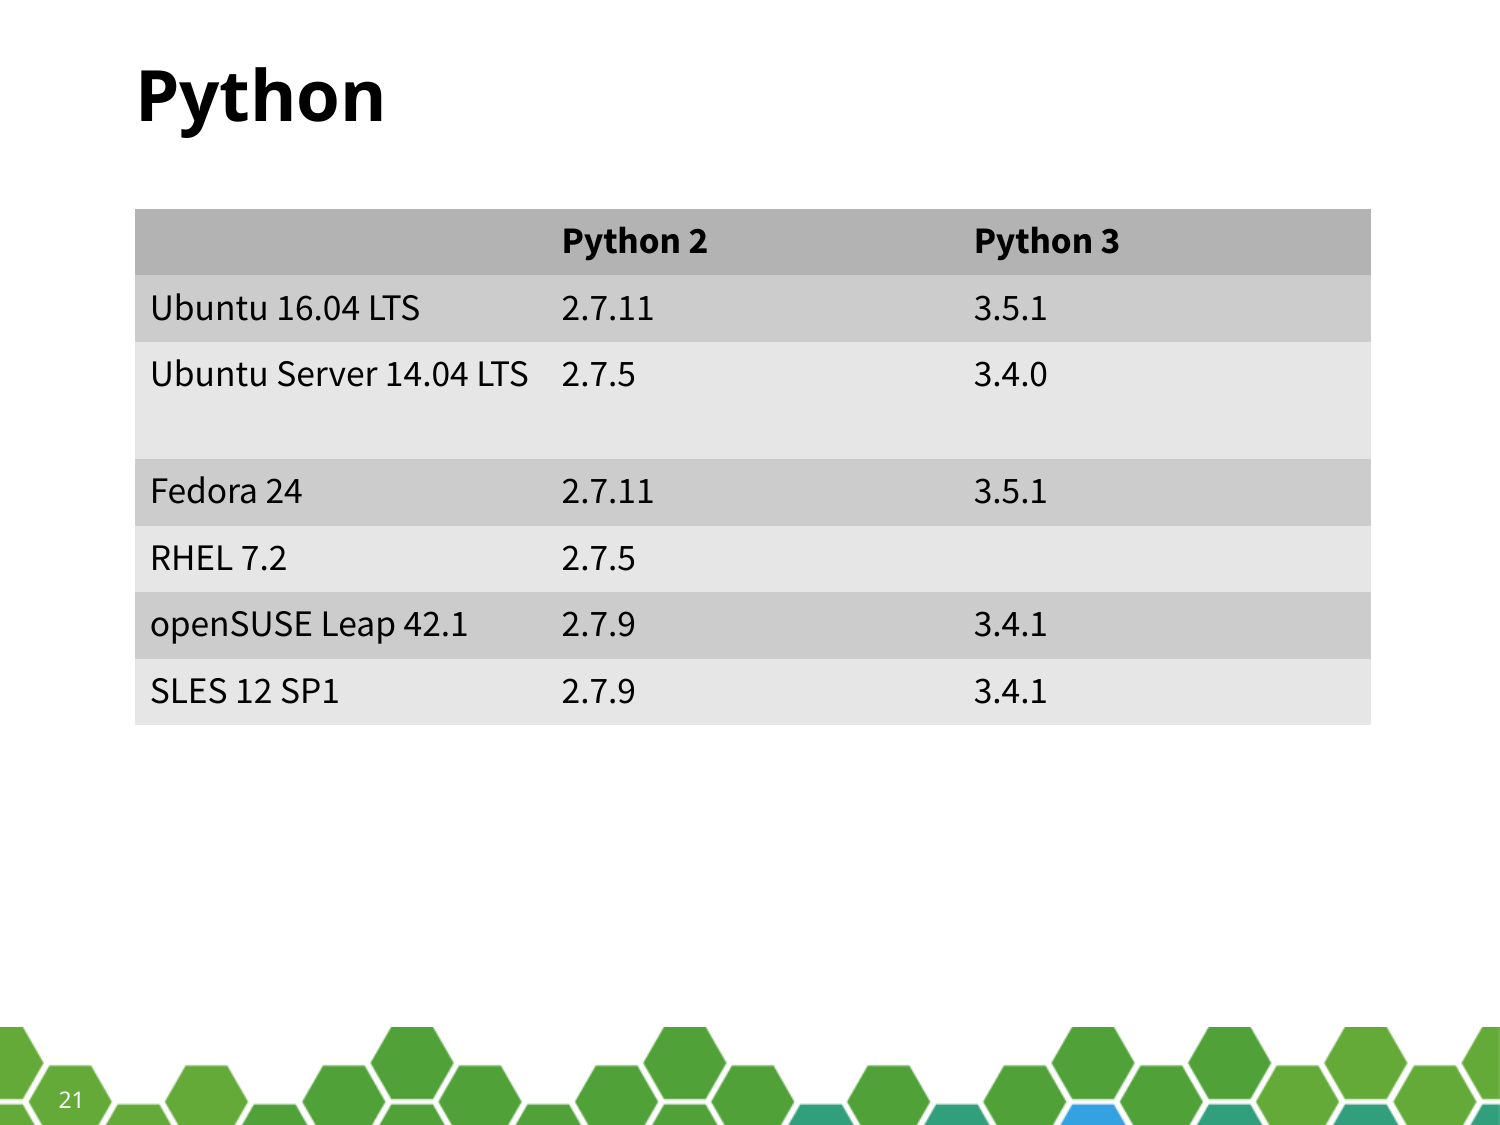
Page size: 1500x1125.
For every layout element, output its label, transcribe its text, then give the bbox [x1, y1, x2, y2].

title Python [135, 12, 1372, 175]
table_cell 3.5.1 [959, 459, 1371, 526]
table_cell 3.4.0 [959, 342, 1371, 459]
table_cell Ubuntu 16.04 LTS [135, 275, 547, 342]
table_cell 3.4.1 [959, 659, 1371, 725]
table_cell 3.4.1 [959, 592, 1371, 659]
table_cell Fedora 24 [135, 459, 547, 526]
table_cell 2.7.11 [547, 275, 959, 342]
table_header Python 3 [959, 209, 1371, 275]
table_header Python 2 [547, 209, 959, 275]
table_cell Ubuntu Server 14.04 LTS [135, 342, 547, 459]
picture [0, 1027, 1500, 1125]
table_cell openSUSE Leap 42.1 [135, 592, 547, 659]
table_cell 2.7.5 [547, 342, 959, 459]
table_cell SLES 12 SP1 [135, 659, 547, 725]
table_cell 2.7.5 [547, 526, 959, 592]
table_cell 2.7.11 [547, 459, 959, 526]
table_cell 2.7.9 [547, 659, 959, 725]
table_cell RHEL 7.2 [135, 526, 547, 592]
table_cell 2.7.9 [547, 592, 959, 659]
table_cell 3.5.1 [959, 275, 1371, 342]
table_cell [959, 526, 1371, 592]
table_header [135, 209, 547, 275]
